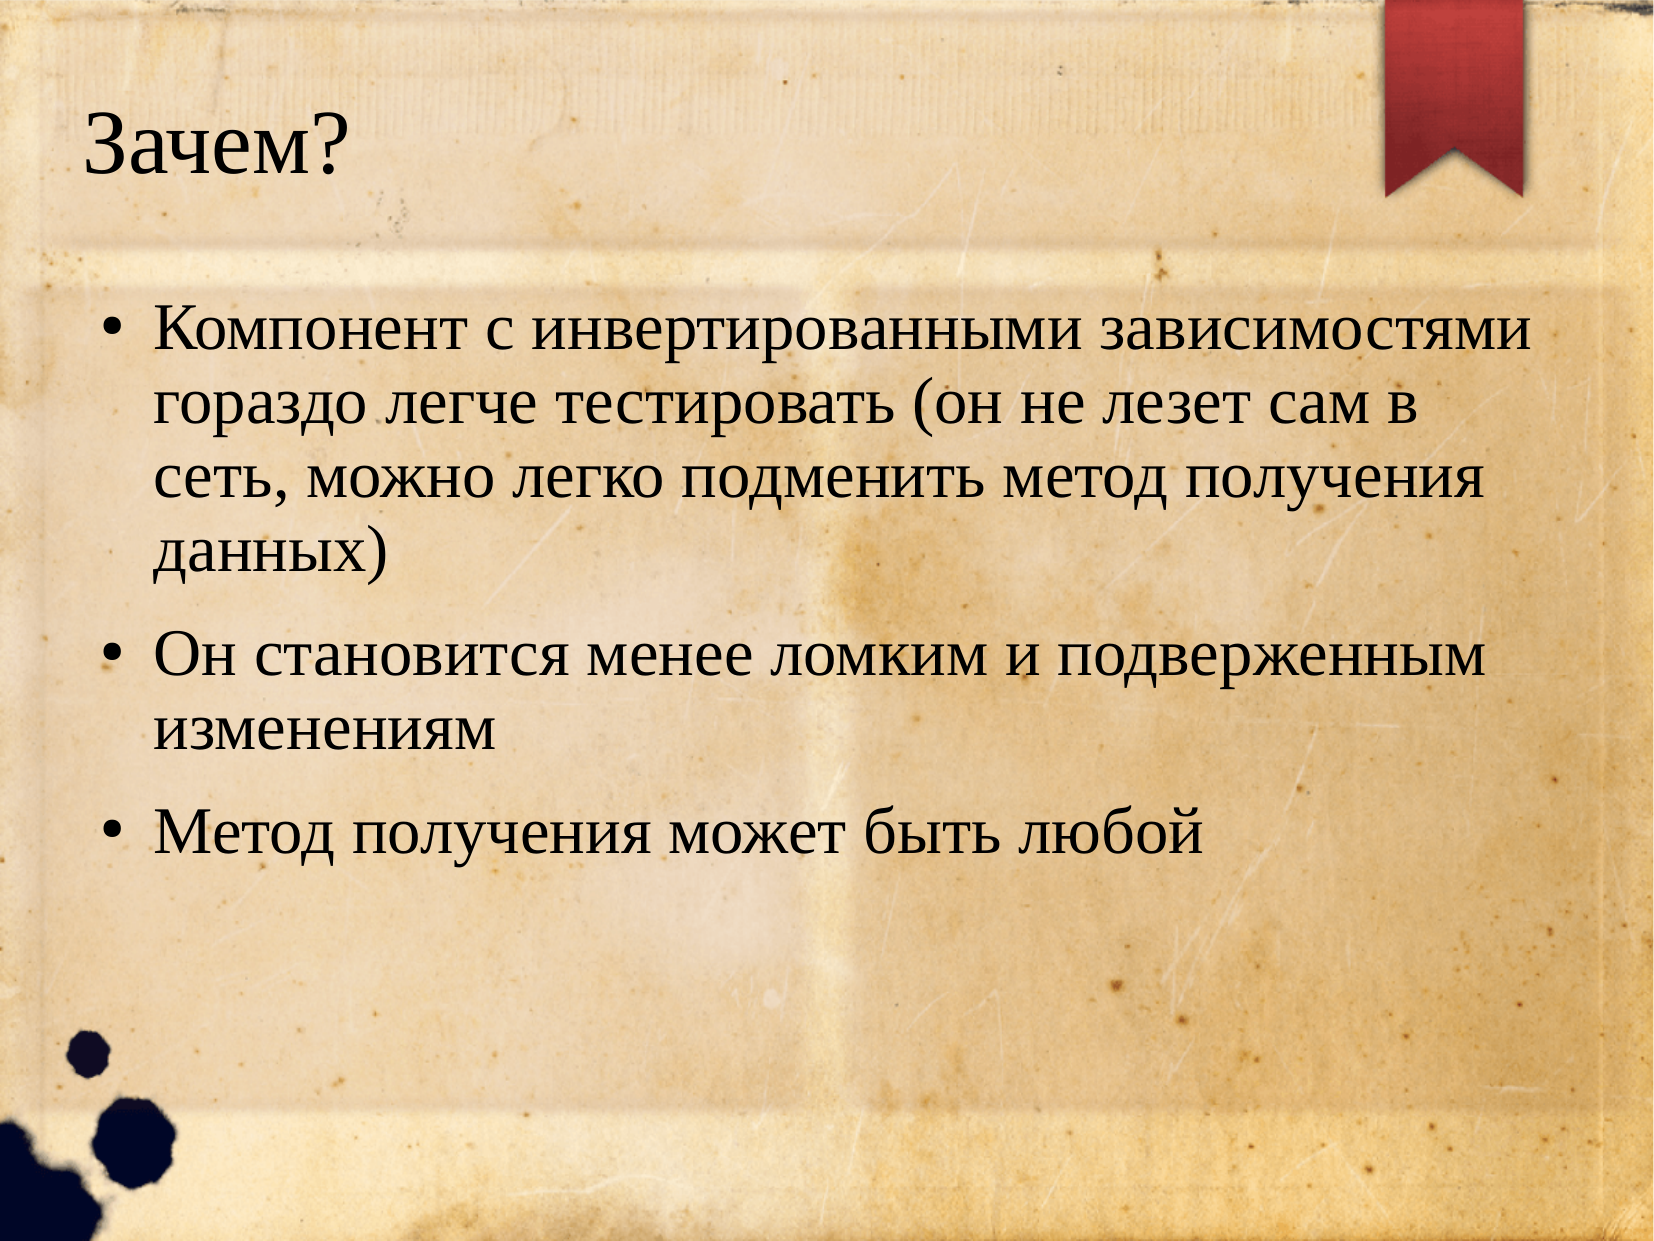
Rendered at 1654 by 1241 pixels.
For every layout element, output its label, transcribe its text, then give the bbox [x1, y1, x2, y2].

title Зачем? [82, 49, 1347, 237]
picture [0, 0, 1654, 1241]
list Компонент с инвертированными зависимостями гораздо легче тестировать (он не лезет сам в сеть, можно легко подменить метод получения данных) Он становится менее ломким и подверженным изменениям Метод получения может быть любой [82, 290, 1538, 1010]
